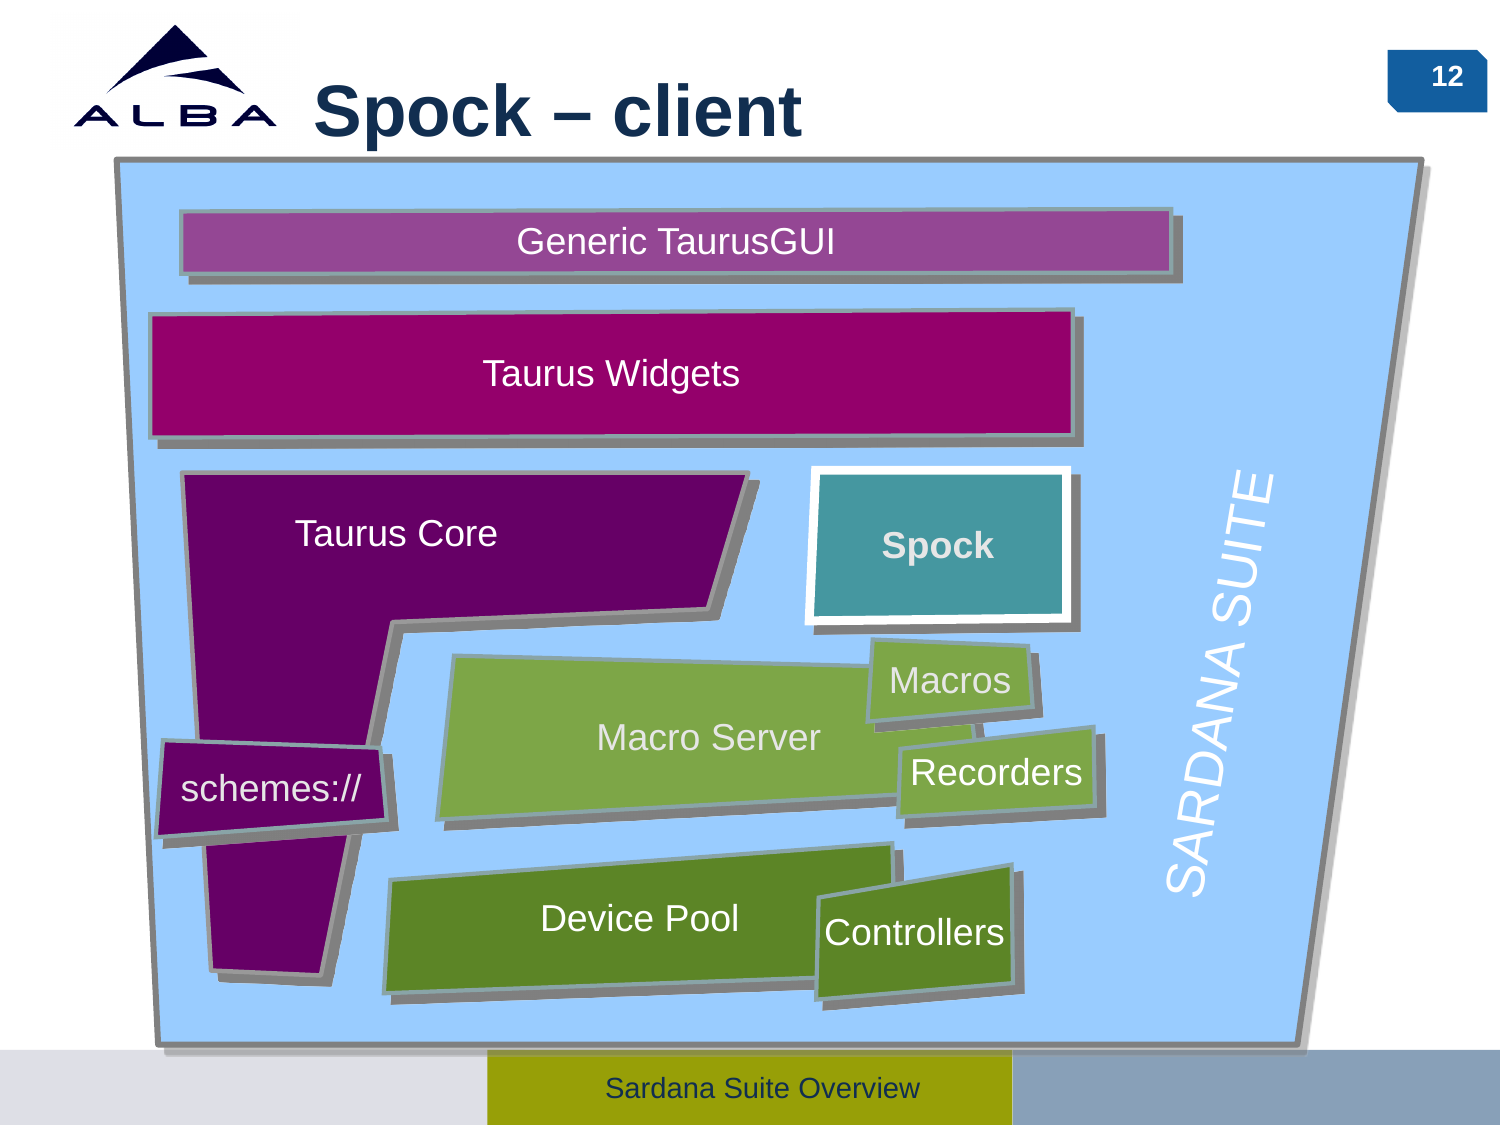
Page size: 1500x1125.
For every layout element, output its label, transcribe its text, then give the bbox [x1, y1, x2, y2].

text_box Spock [809, 470, 1067, 621]
title Spock – client [298, 56, 1374, 159]
text_box Taurus Core [279, 505, 601, 583]
text_box schemes:// [155, 740, 387, 838]
text_box Macros [867, 639, 1033, 722]
text_box Recorders [898, 726, 1095, 817]
text_box [116, 159, 1422, 1045]
text_box Taurus Widgets [150, 309, 1073, 438]
picture [50, 12, 300, 150]
text_box Macro Server [437, 655, 975, 820]
text_box Controllers [816, 864, 1013, 1000]
text_box SARDANA SUITE [1141, 269, 1354, 926]
text_box Generic TaurusGUI [181, 208, 1172, 274]
text_box Device Pool [383, 843, 894, 994]
